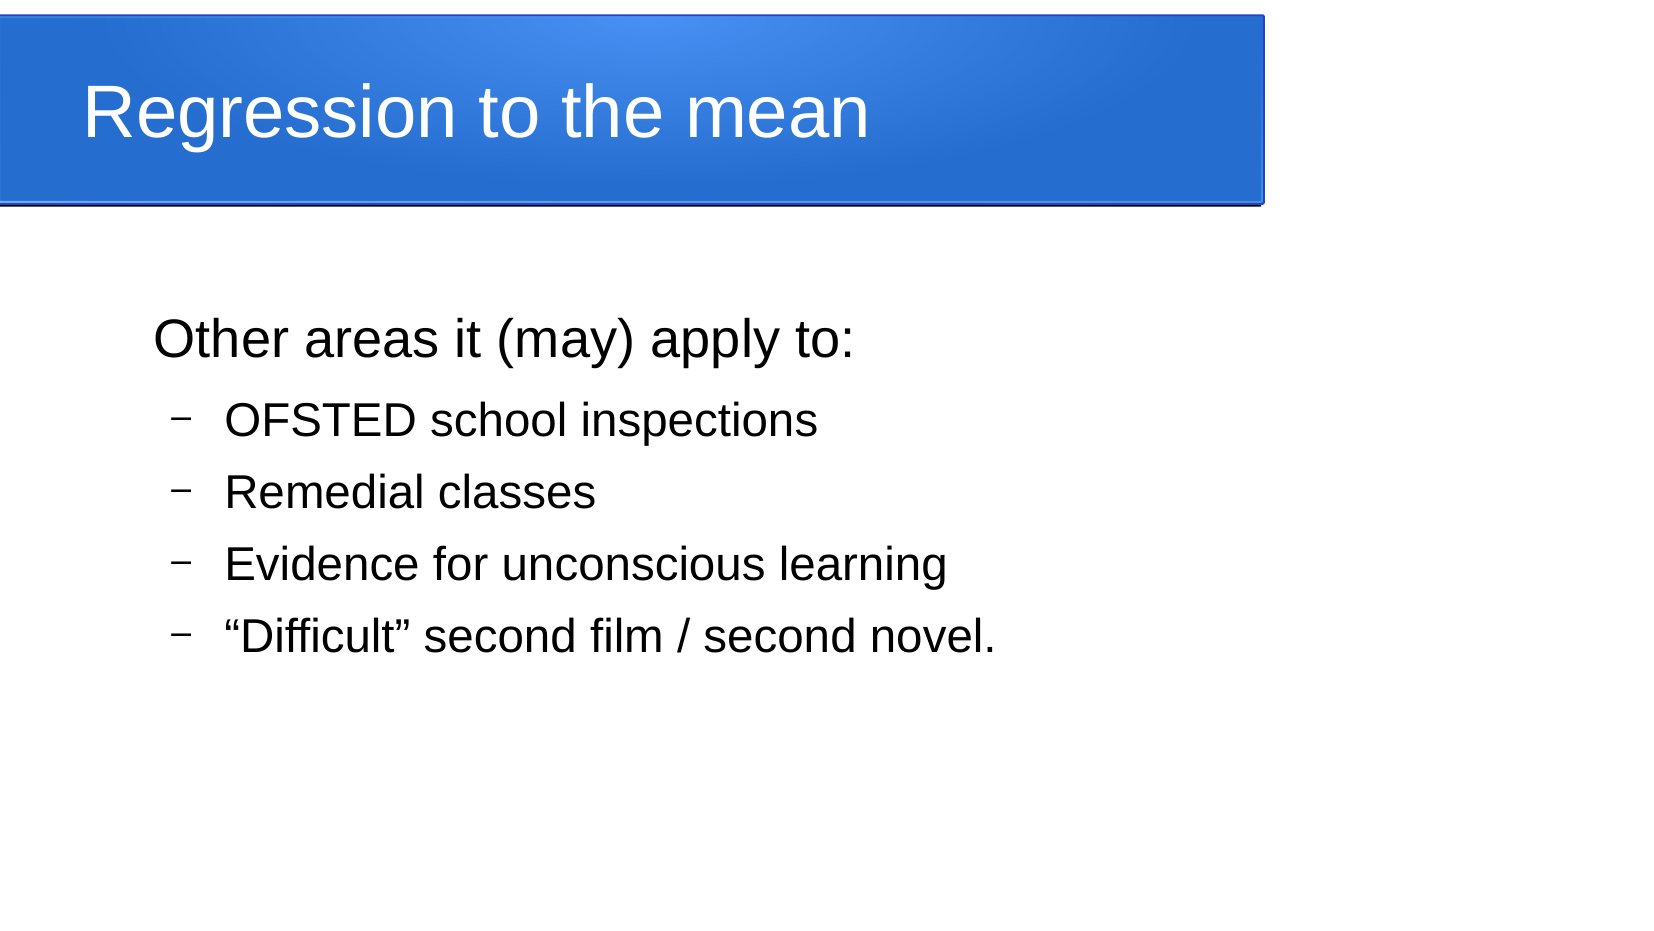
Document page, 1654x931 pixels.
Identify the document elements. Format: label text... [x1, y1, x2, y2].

title Regression to the mean [82, 35, 1235, 189]
list Other areas it (may) apply to: OFSTED school inspections Remedial classes Evidence for unconscious learning “Difficult” second film / second novel. [82, 224, 1571, 764]
